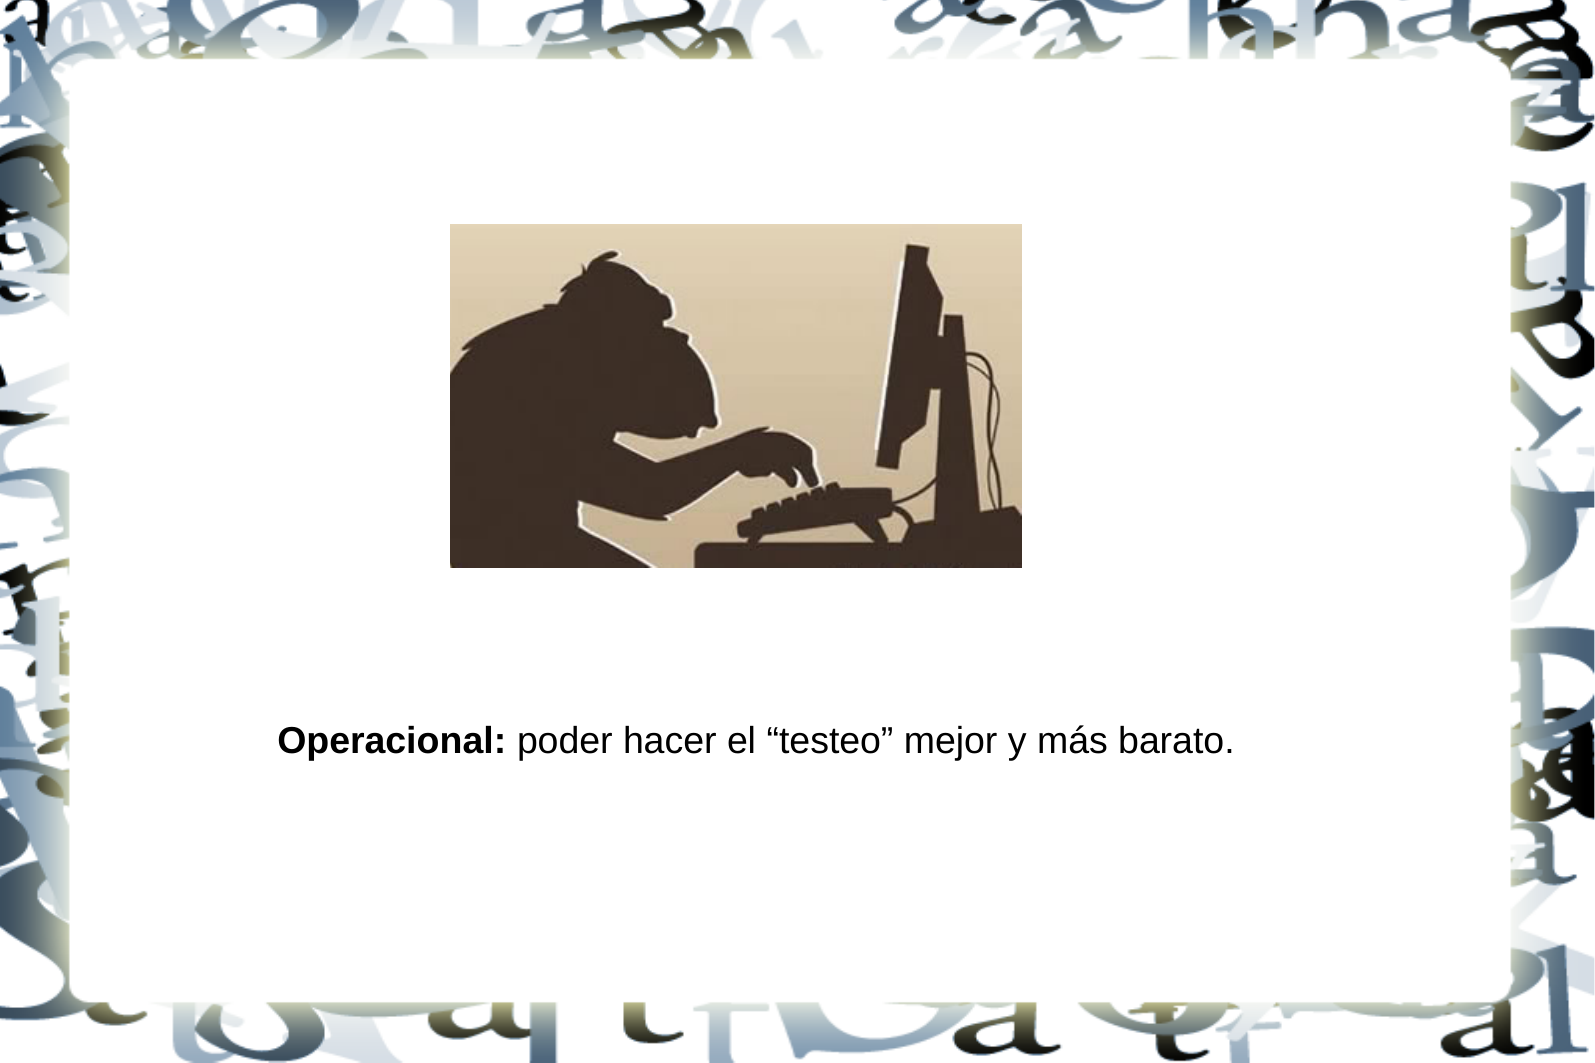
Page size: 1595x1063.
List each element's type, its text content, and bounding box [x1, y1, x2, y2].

text_box Operacional: poder hacer el “testeo” mejor y más barato. [262, 712, 1388, 776]
picture [0, 0, 1595, 1063]
